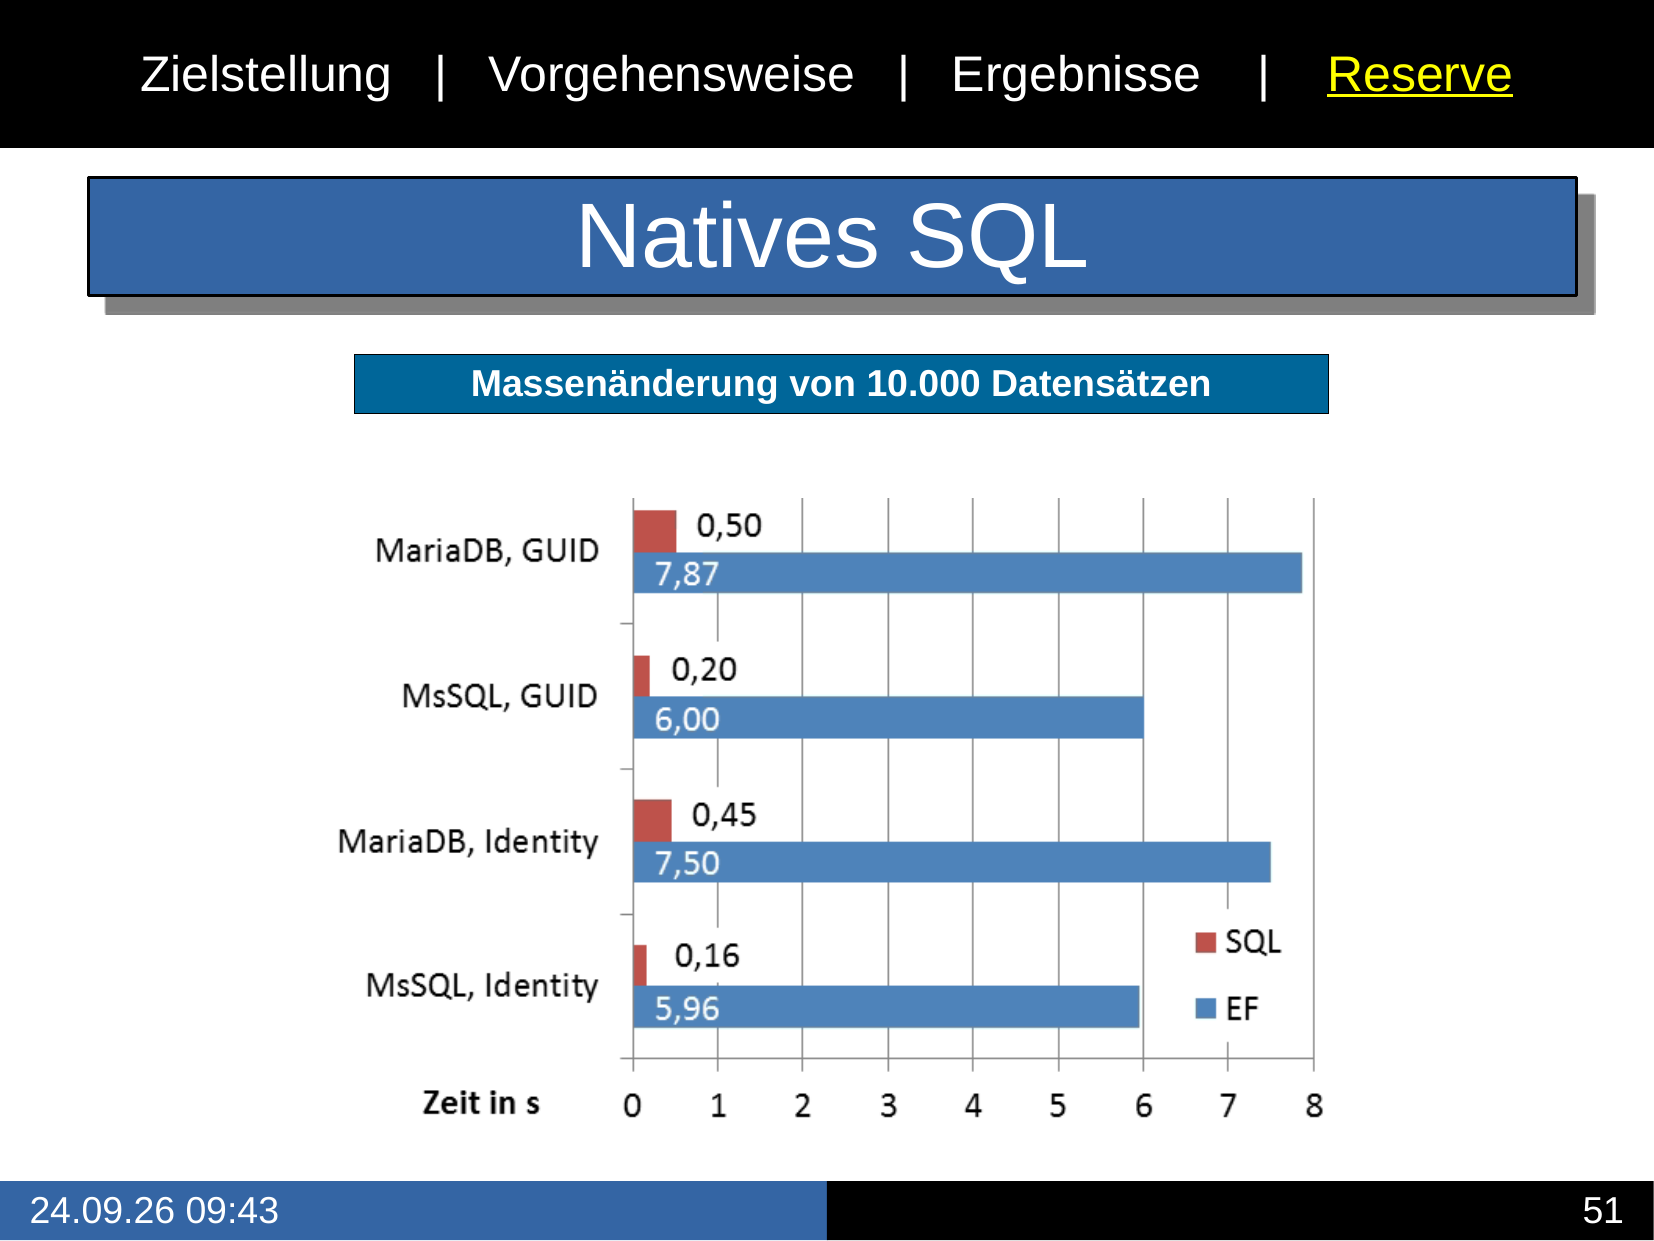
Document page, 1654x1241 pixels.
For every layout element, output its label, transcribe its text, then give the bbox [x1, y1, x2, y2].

text_box Zielstellung | Vorgehensweise | Ergebnisse | Reserve [0, 0, 1654, 148]
text_box Massenänderung von 10.000 Datensätzen [354, 354, 1329, 414]
title Natives SQL [88, 177, 1577, 296]
picture [334, 498, 1329, 1123]
